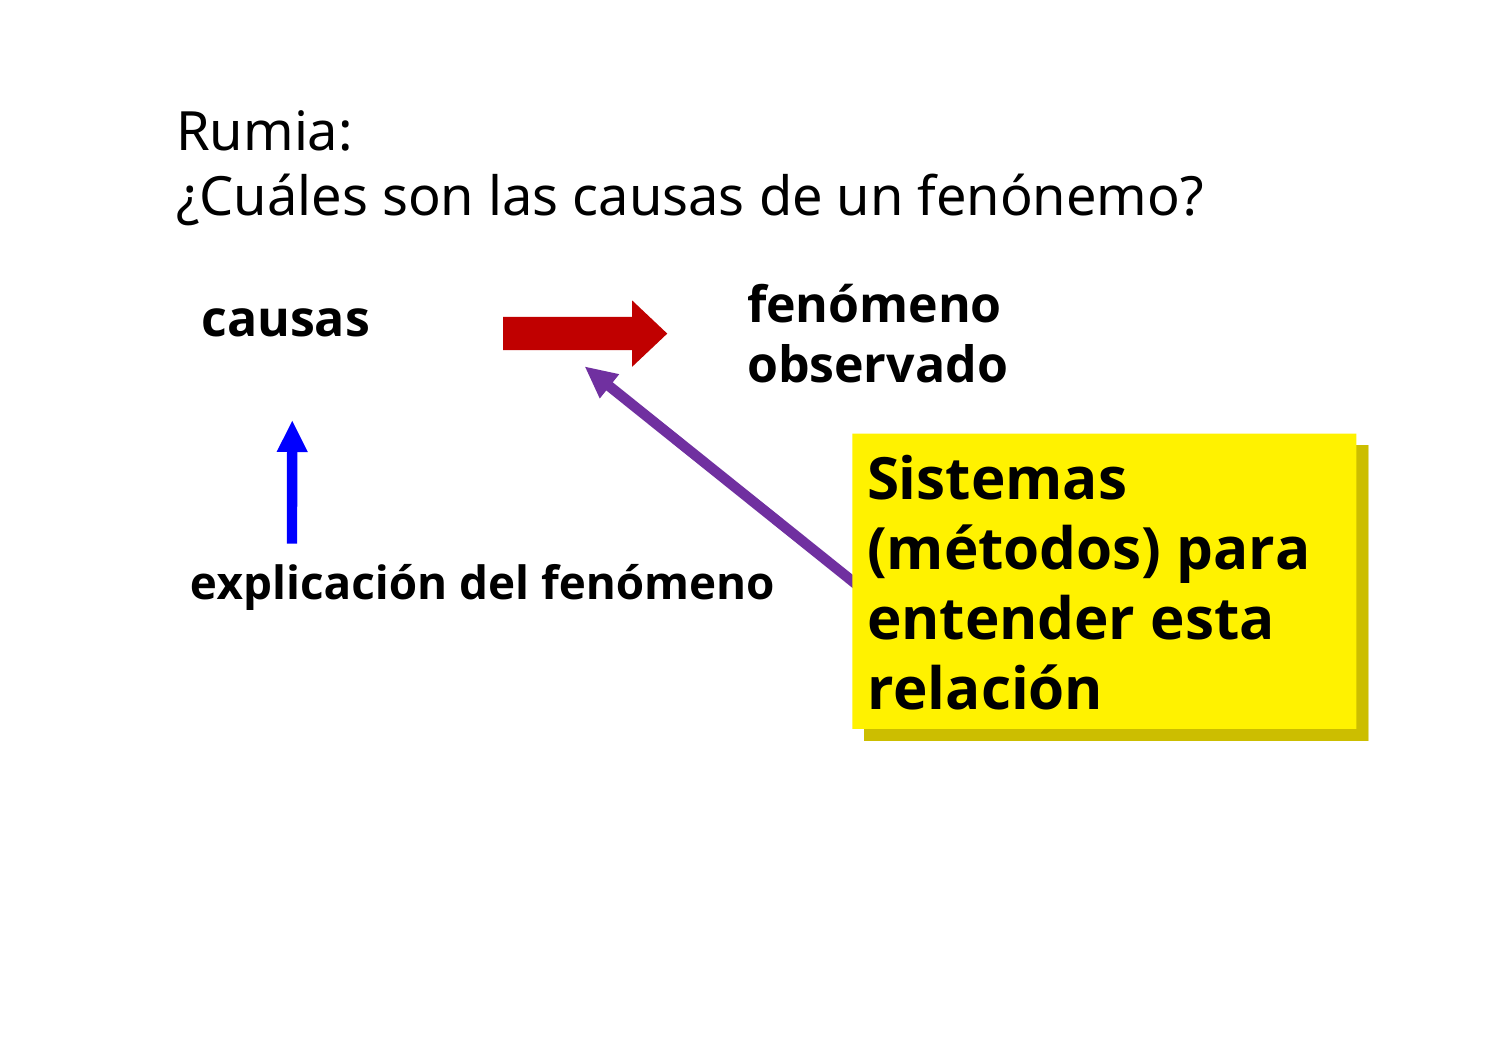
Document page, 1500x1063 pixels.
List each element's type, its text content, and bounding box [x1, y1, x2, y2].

text_box Sistemas (métodos) para entender esta relación [852, 433, 1357, 729]
text_box fenómeno observado [732, 264, 1142, 401]
text_box causas [186, 278, 386, 354]
text_box [503, 300, 668, 367]
text_box Rumia: ¿Cuáles son las causas de un fenónemo? [161, 88, 1220, 234]
text_box explicación del fenómeno [174, 546, 797, 617]
